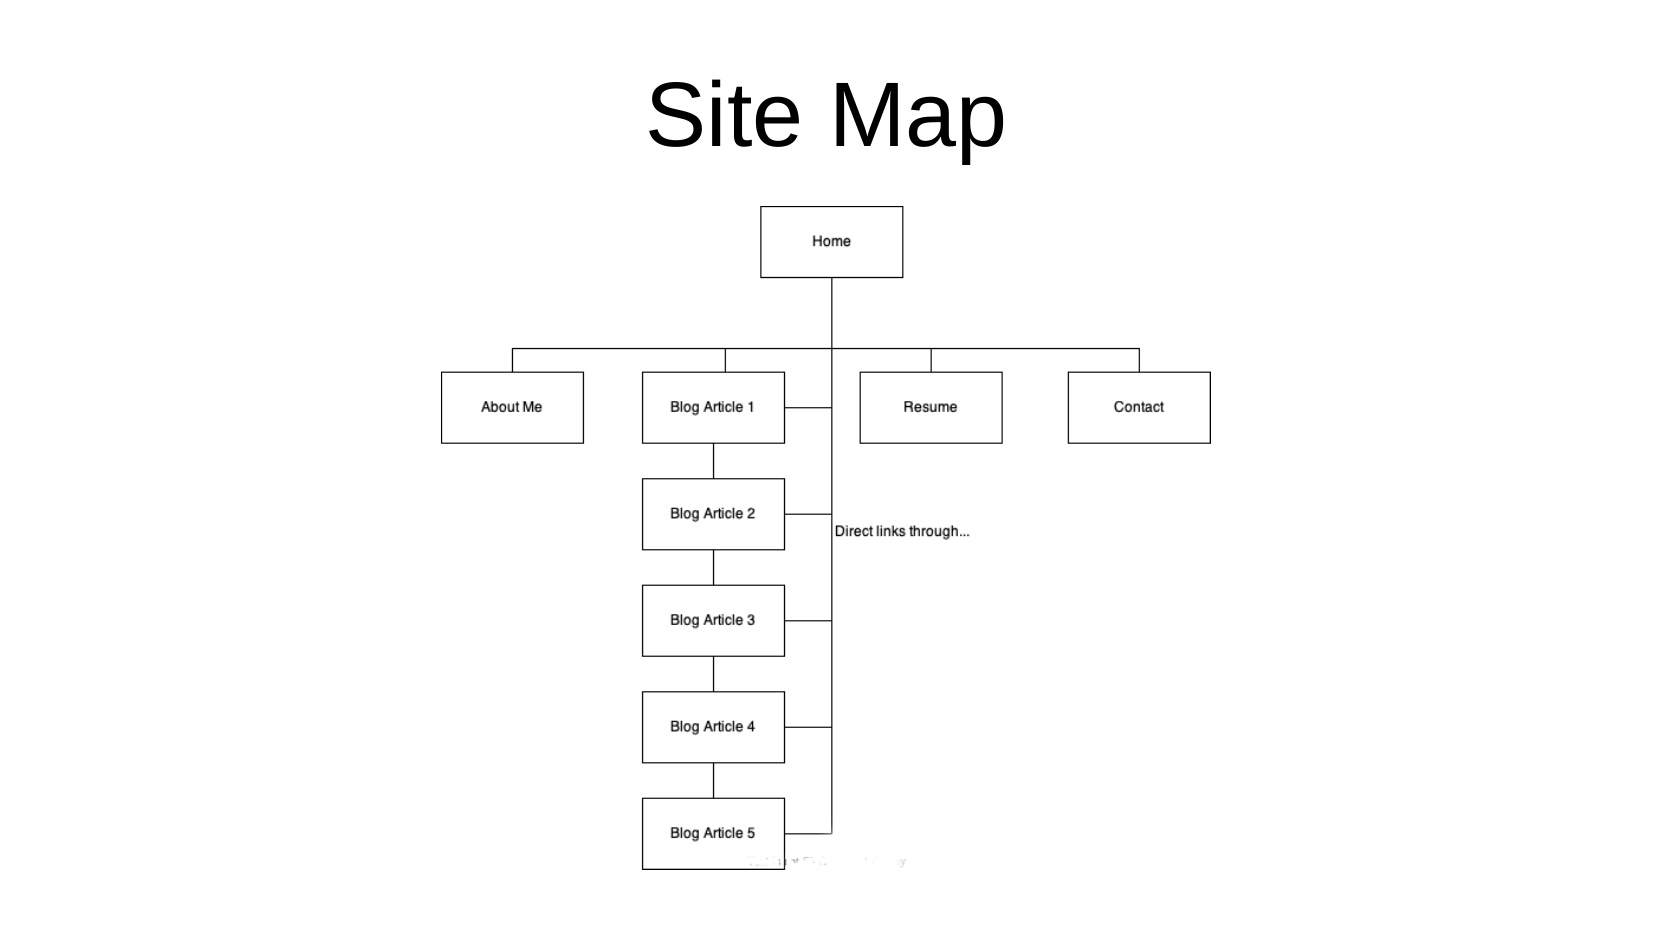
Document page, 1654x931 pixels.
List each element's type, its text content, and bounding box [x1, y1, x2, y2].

picture [441, 206, 1211, 870]
title Site Map [82, 37, 1571, 193]
